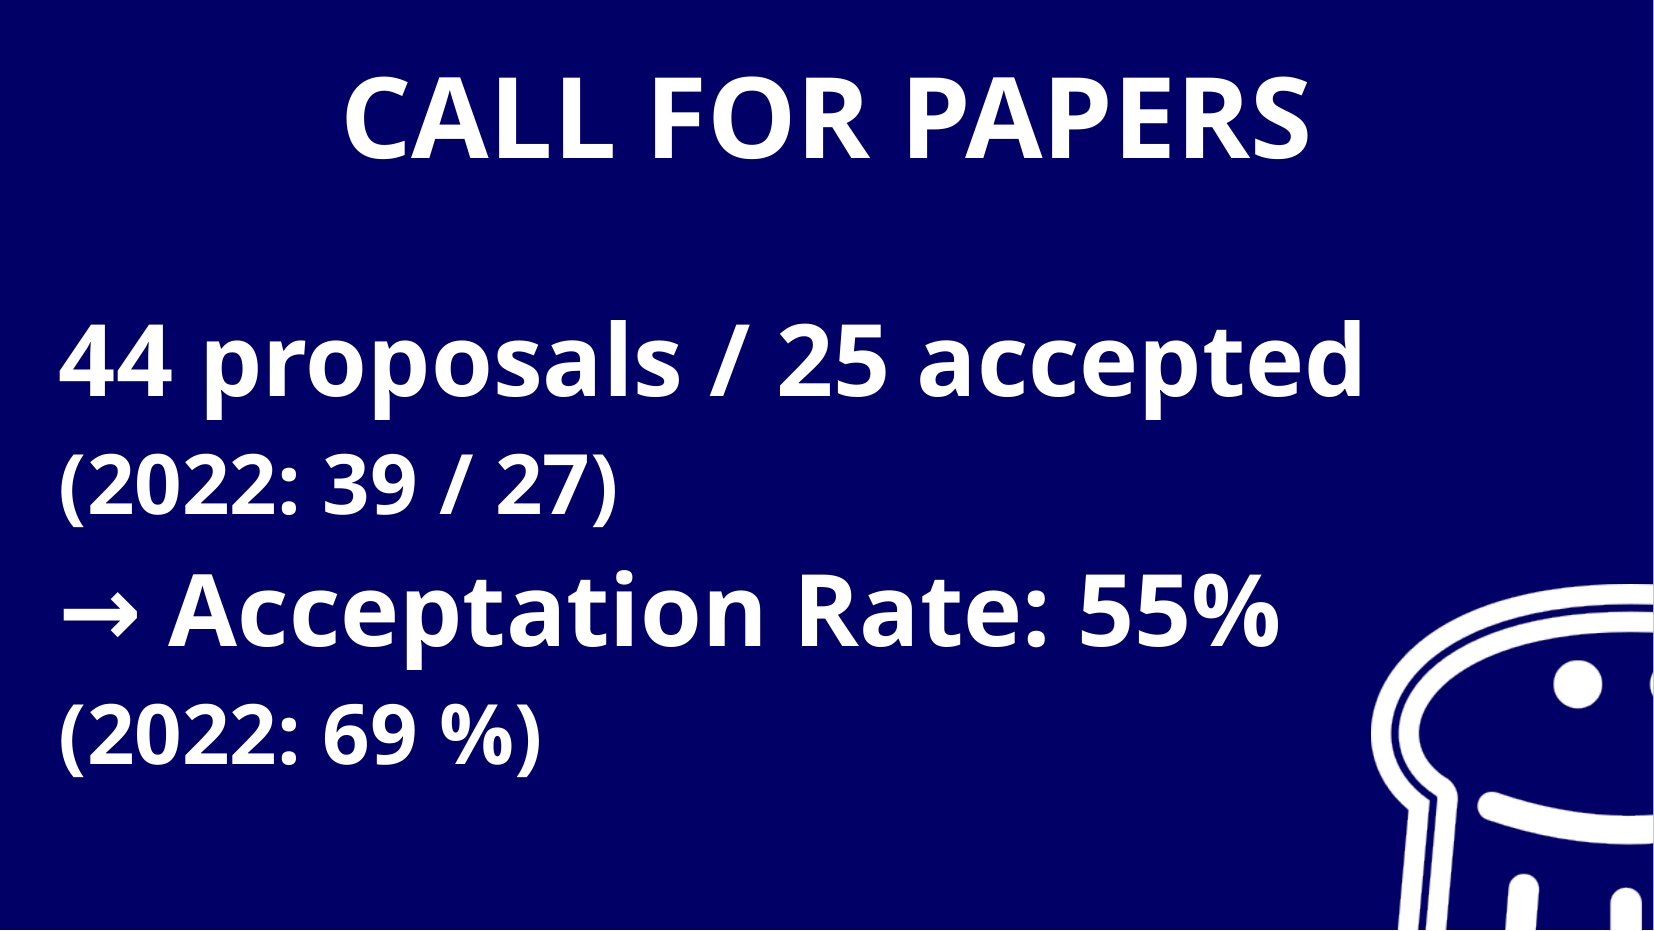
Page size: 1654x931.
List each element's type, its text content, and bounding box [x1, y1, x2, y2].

picture [1371, 584, 1654, 931]
title CALL FOR PAPERS [0, 0, 1654, 269]
title 44 proposals / 25 accepted (2022: 39 / 27) → Acceptation Rate: 55% (2022: 69 %) [59, 289, 1548, 880]
